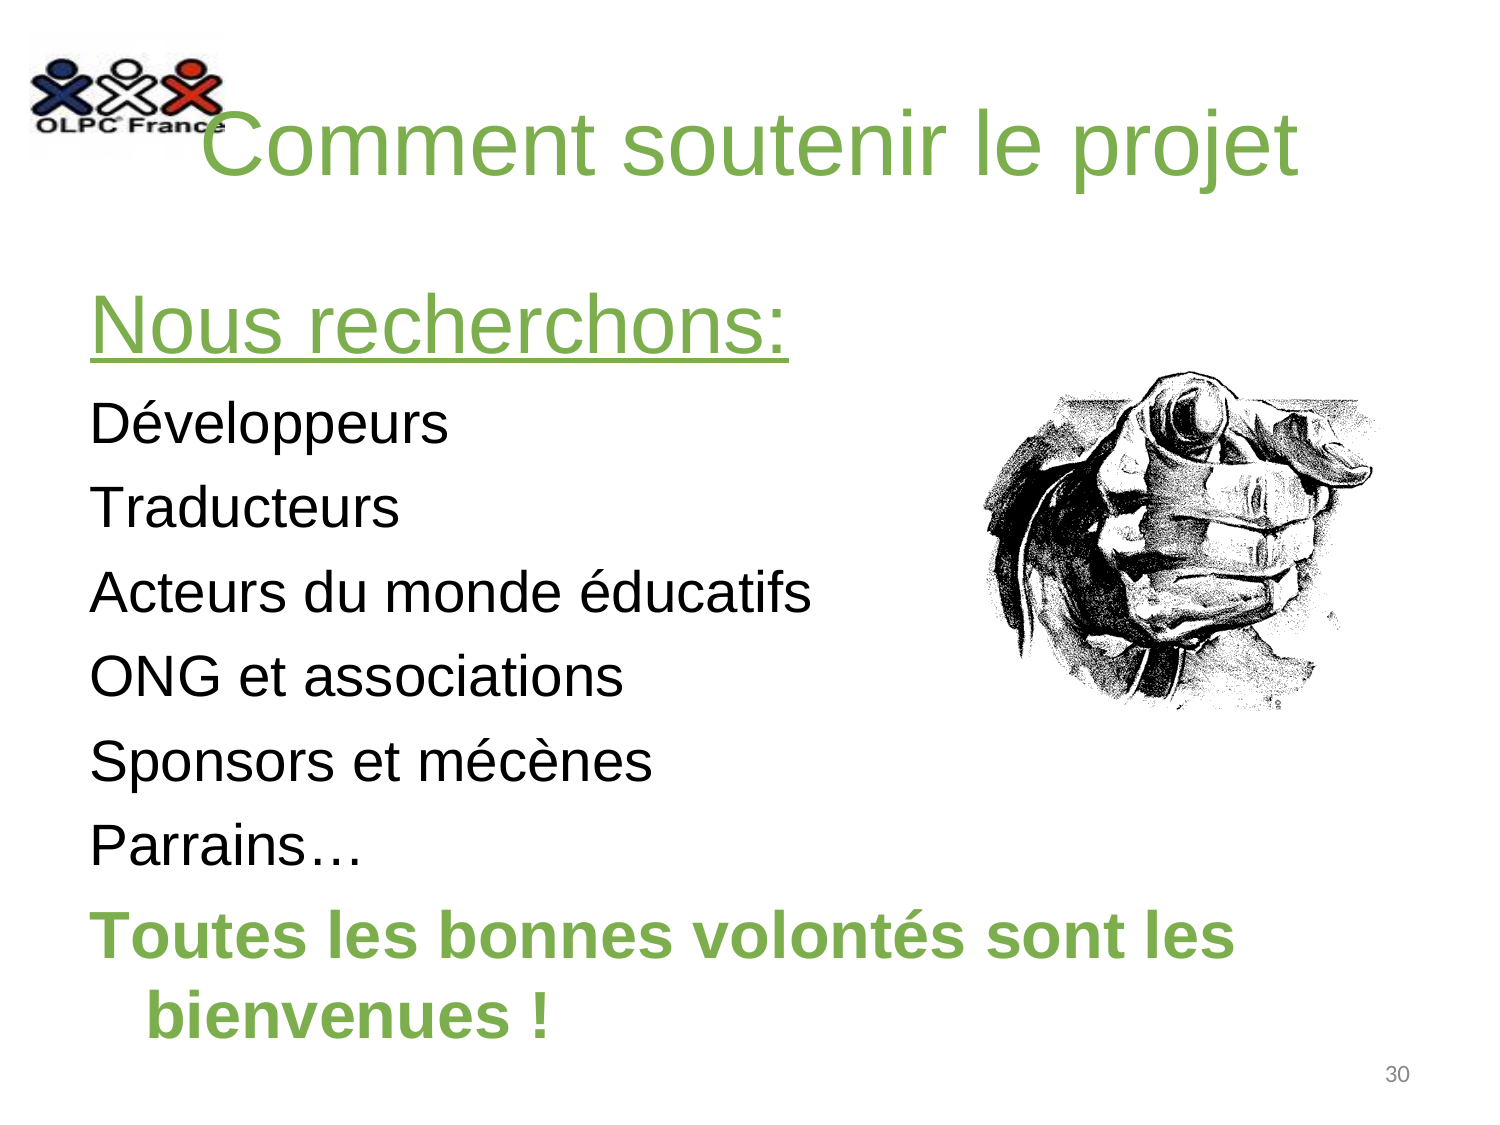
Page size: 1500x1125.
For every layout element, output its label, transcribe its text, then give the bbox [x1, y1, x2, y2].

text_box Nous recherchons: Développeurs Traducteurs Acteurs du monde éducatifs ONG et associations Sponsors et mécènes Parrains… Toutes les bonnes volontés sont les bienvenues ! [74, 262, 1459, 1046]
text_box <numéro> [1074, 1042, 1426, 1103]
text_box Comment soutenir le projet [75, 45, 1426, 233]
picture [29, 30, 225, 161]
picture [960, 363, 1391, 730]
